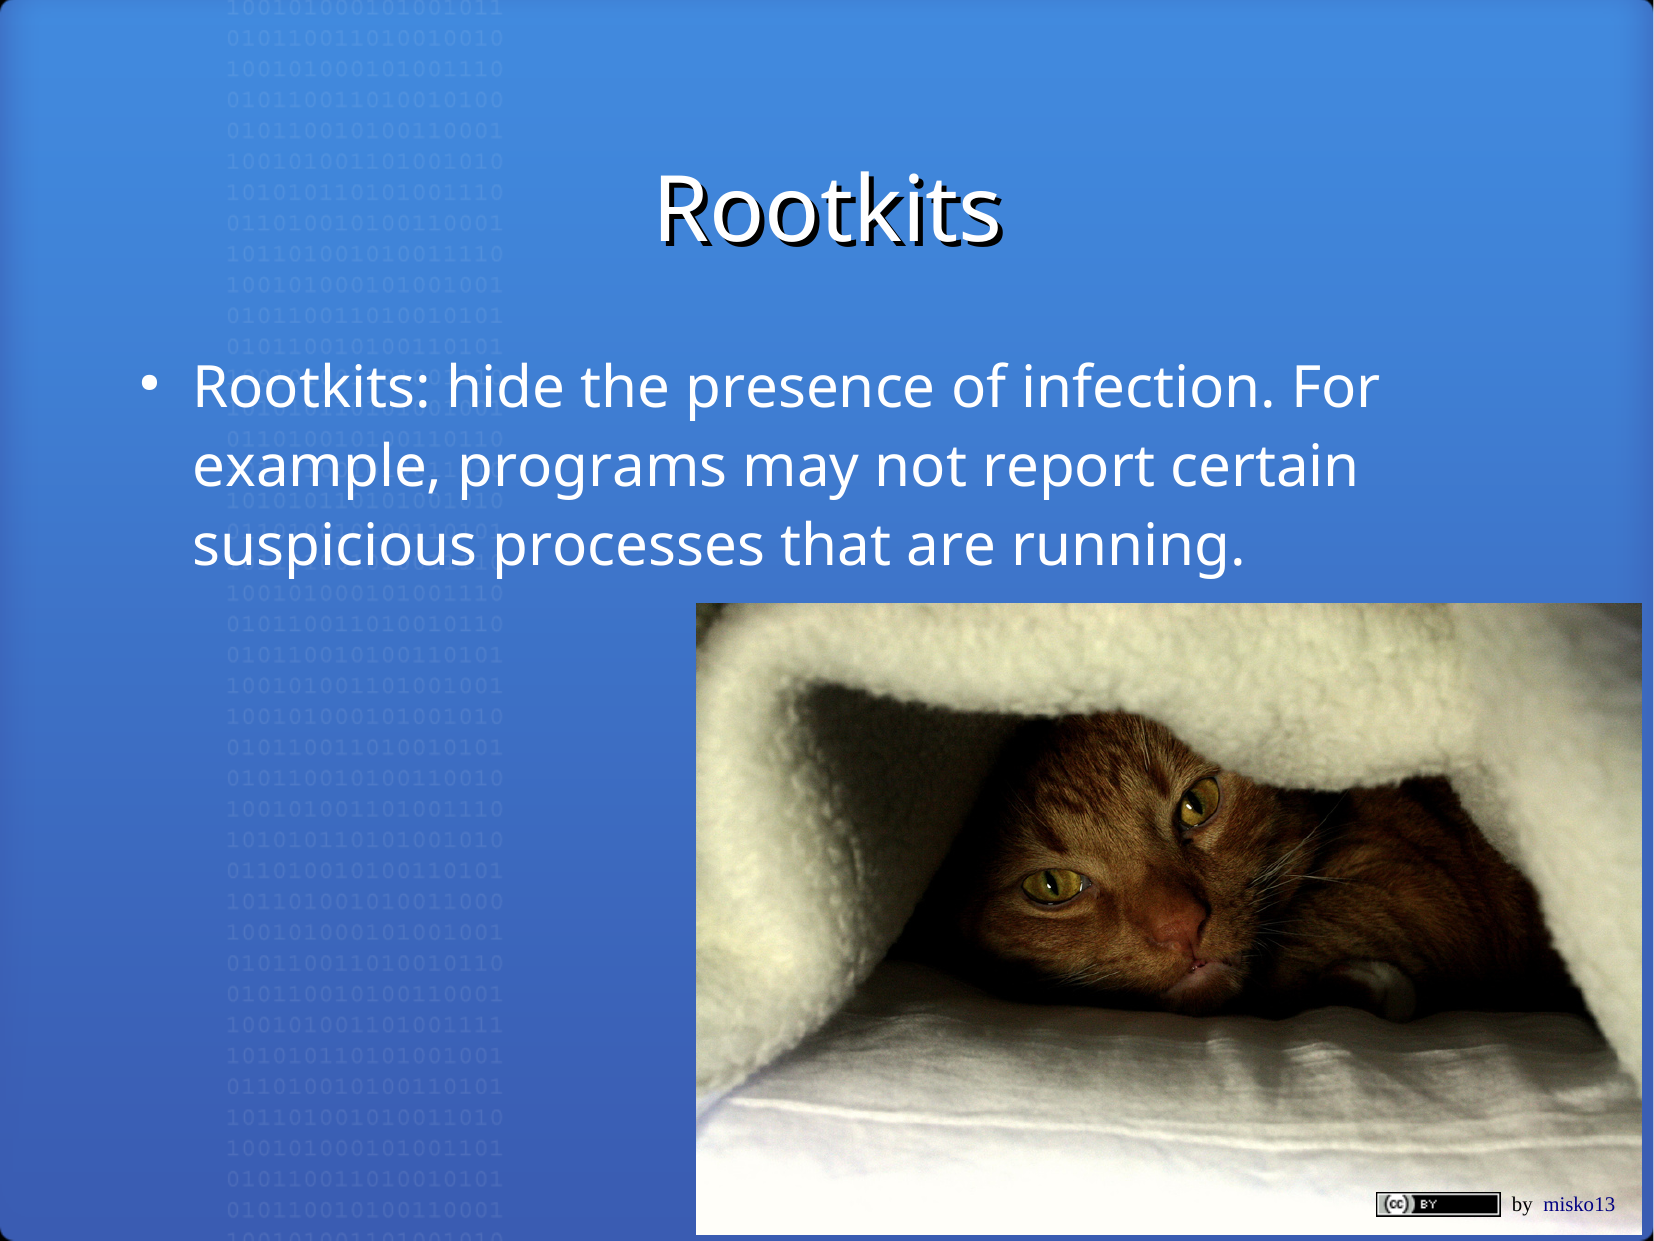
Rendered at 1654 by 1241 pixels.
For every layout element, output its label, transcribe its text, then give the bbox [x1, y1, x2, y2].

picture [0, 0, 1654, 1241]
list Rootkits: hide the presence of infection. For example, programs may not report certain suspicious processes that are running. [121, 344, 1534, 1127]
title Rootkits [121, 102, 1534, 310]
text_box by misko13 [1511, 1193, 1620, 1217]
